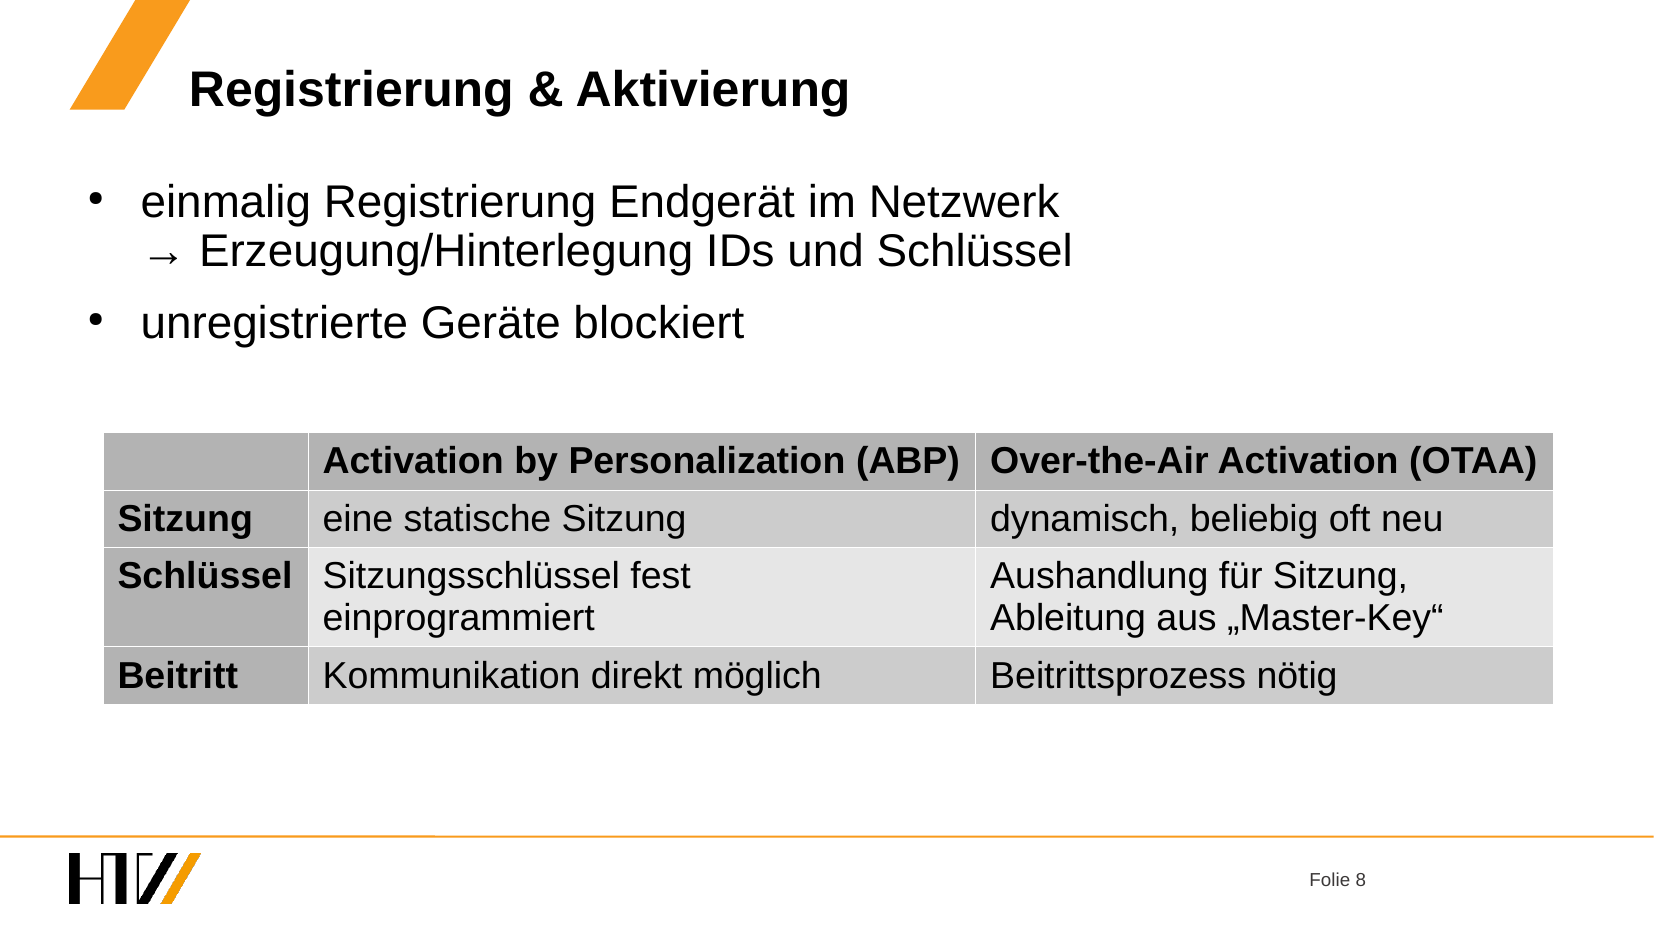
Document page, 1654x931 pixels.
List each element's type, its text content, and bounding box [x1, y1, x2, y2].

table_cell Beitrittsprozess nötig [976, 647, 1553, 704]
table_cell Beitritt [104, 647, 308, 704]
table_cell dynamisch, beliebig oft neu [976, 491, 1553, 547]
picture [69, 853, 201, 904]
table_cell Aushandlung für Sitzung, Ableitung aus „Master-Key“ [976, 548, 1553, 646]
table_header [104, 433, 308, 490]
title Registrierung & Aktivierung [188, 32, 1574, 118]
table_header Activation by Personalization (ABP) [309, 433, 975, 490]
slide_number Folie <Foliennummer> [1281, 853, 1395, 904]
table_cell Sitzungsschlüssel fest einprogrammiert [309, 548, 975, 646]
table_cell Schlüssel [104, 548, 308, 646]
table_header Over-the-Air Activation (OTAA) [976, 433, 1553, 490]
table_cell Kommunikation direkt möglich [309, 647, 975, 704]
table_cell eine statische Sitzung [309, 491, 975, 547]
list einmalig Registrierung Endgerät im Netzwerk → Erzeugung/Hinterlegung IDs und Schlüssel unregistrierte Geräte blockiert [69, 177, 1211, 325]
table_cell Sitzung [104, 491, 308, 547]
